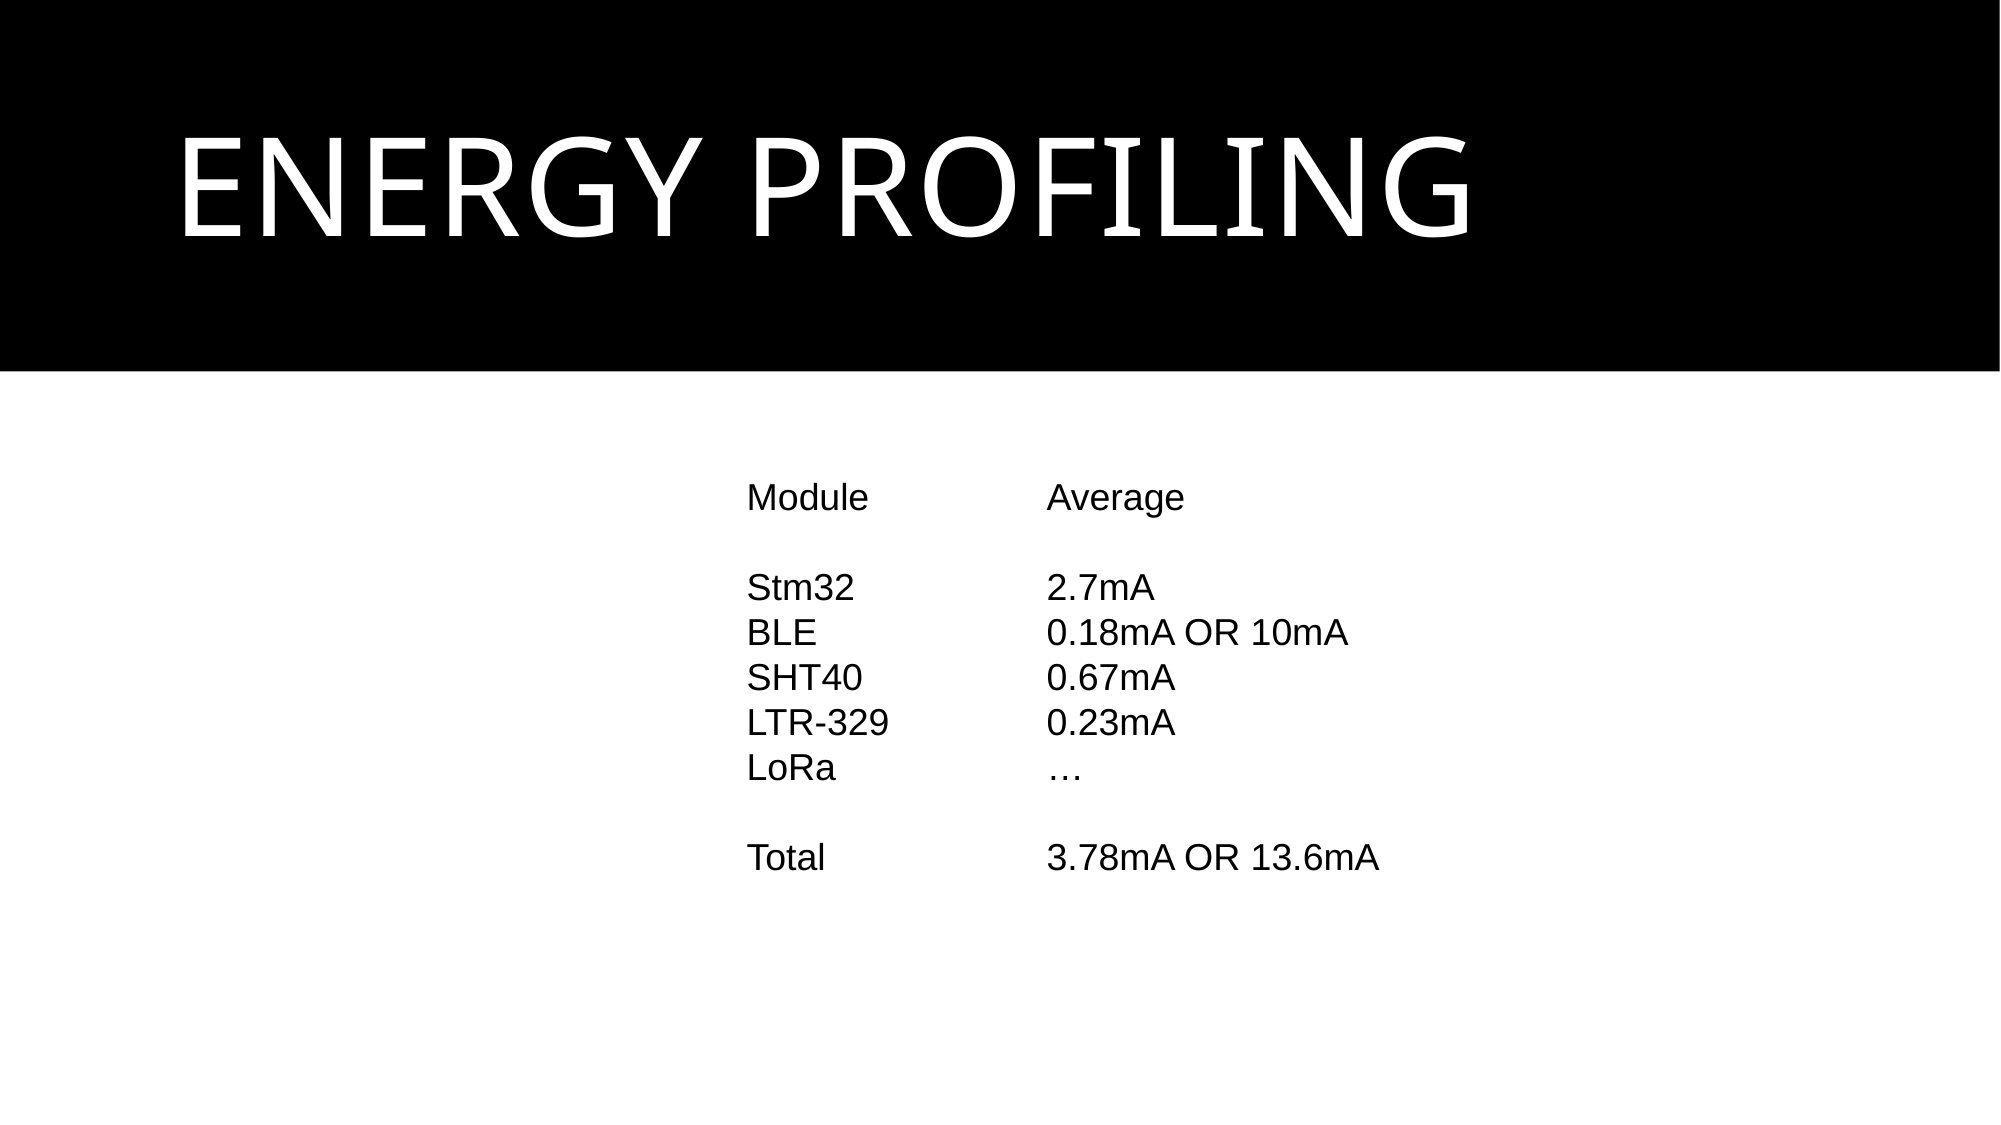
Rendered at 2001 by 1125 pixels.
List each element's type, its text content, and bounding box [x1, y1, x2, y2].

text_box Module Average Stm32 2.7mA BLE 0.18mA OR 10mA SHT40 0.67mA LTR-329 0.23mA LoRa … Total 3.78mA OR 13.6mA [731, 465, 1650, 900]
title Energy profiling [157, 52, 1842, 331]
